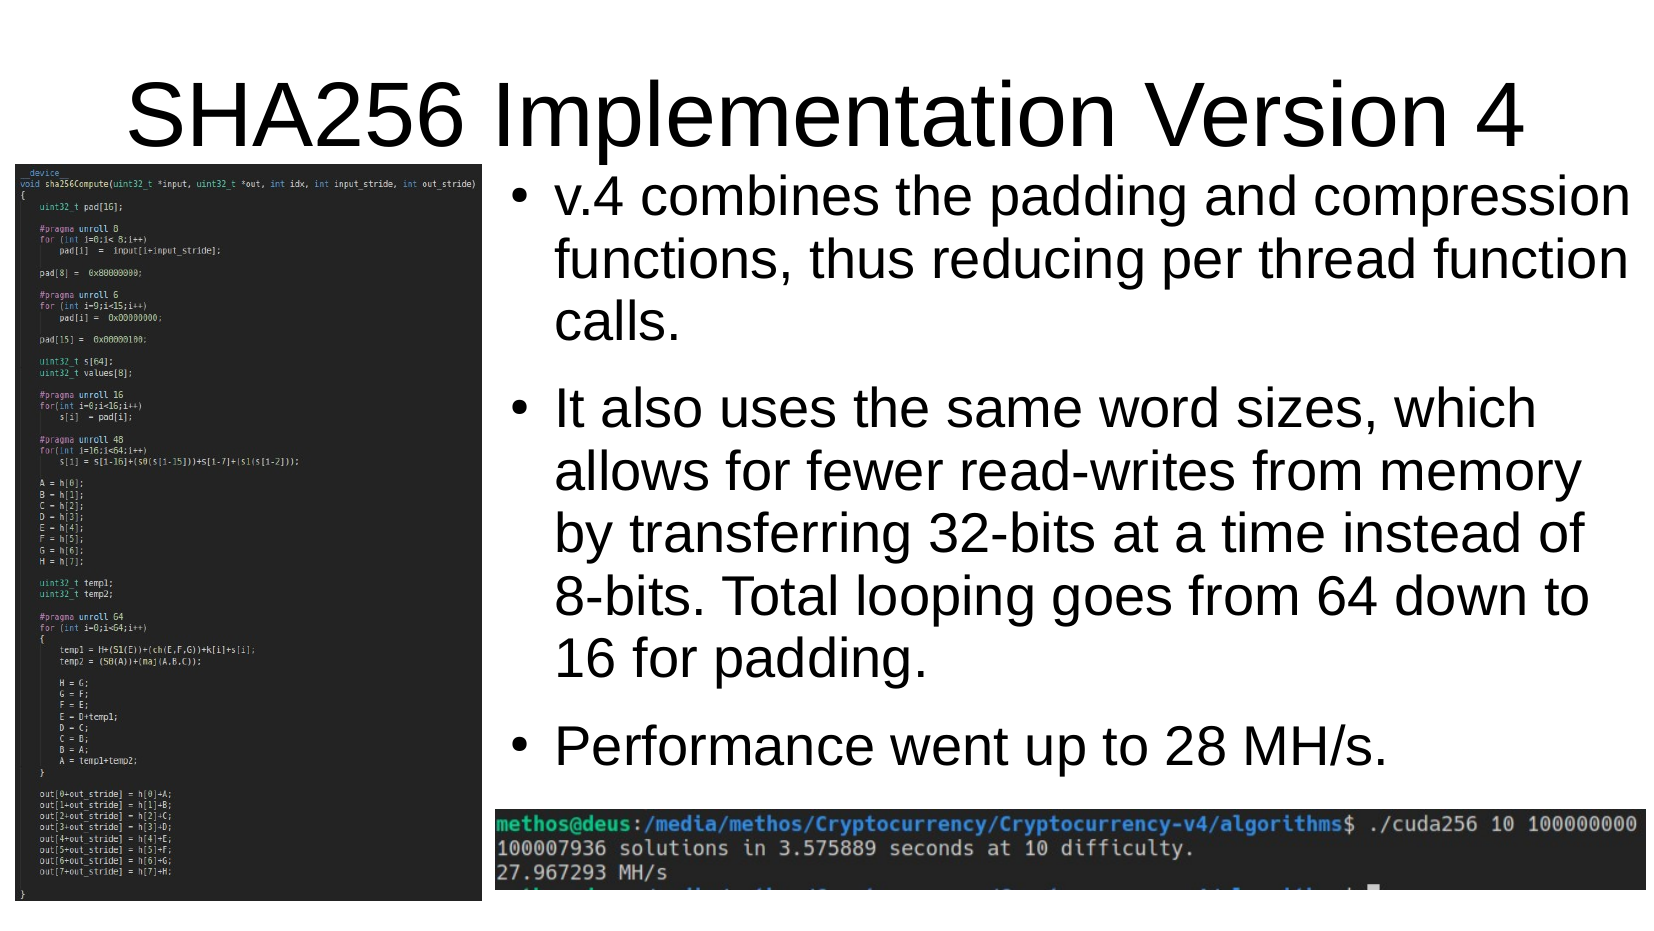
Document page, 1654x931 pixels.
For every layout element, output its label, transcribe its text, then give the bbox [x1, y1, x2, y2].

picture [15, 164, 482, 901]
list v.4 combines the padding and compression functions, thus reducing per thread function calls. It also uses the same word sizes, which allows for fewer read-writes from memory by transferring 32-bits at a time instead of 8-bits. Total looping goes from 64 down to 16 for padding. Performance went up to 28 MH/s. [495, 165, 1645, 781]
picture [495, 809, 1646, 890]
title SHA256 Implementation Version 4 [82, 37, 1571, 193]
